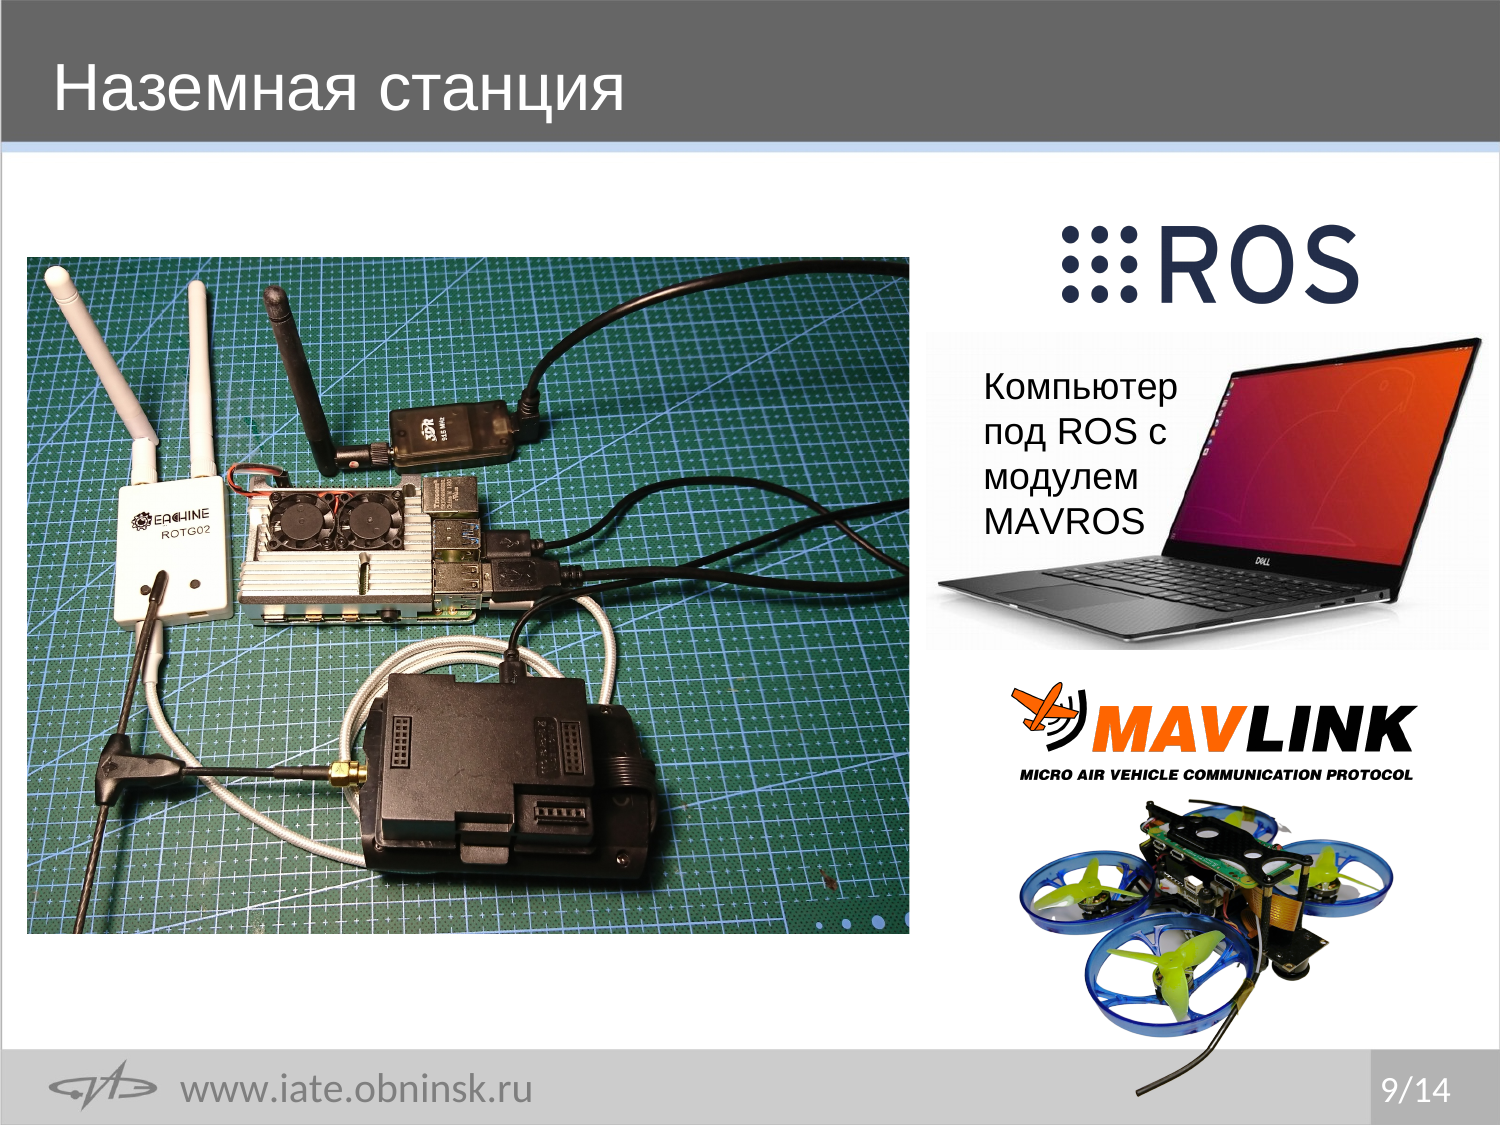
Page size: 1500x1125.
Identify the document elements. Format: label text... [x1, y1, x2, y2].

list [41, 243, 1454, 998]
text_box Компьютер под ROS с модулем MAVROS [968, 354, 1264, 550]
picture [0, 0, 1500, 1125]
text_box 9/14 [1116, 1057, 1467, 1118]
title Наземная станция [37, 7, 1459, 161]
